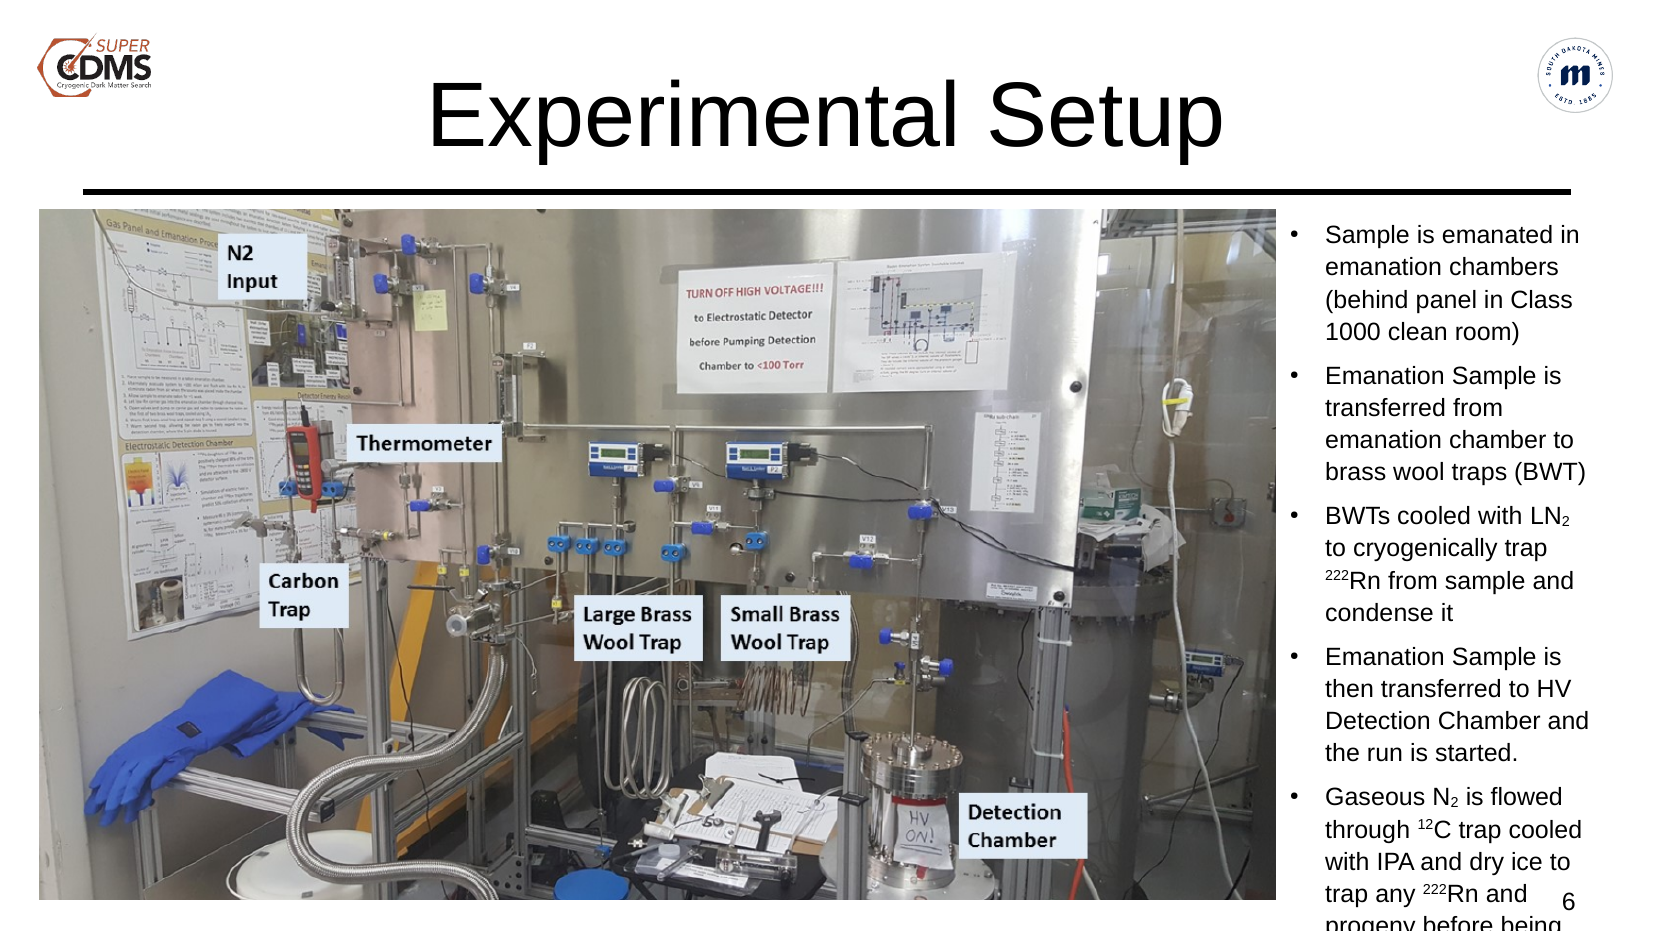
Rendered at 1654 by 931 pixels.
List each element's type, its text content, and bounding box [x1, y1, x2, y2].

title Experimental Setup [82, 37, 1571, 193]
picture [1571, 37, 1613, 113]
picture [39, 209, 1275, 901]
text_box Sample is emanated in emanation chambers (behind panel in Class 1000 clean room) Emanation Sample is transferred from emanation chamber to brass wool traps (BWT) BWTs cooled with LN2 to cryogenically trap 222Rn from sample and condense it Emanation Sample is then transferred to HV Detection Chamber and the run is started. Gaseous N2 is flowed through 12C trap cooled with IPA and dry ice to trap any 222Rn and progeny before being used to move sample. [1275, 209, 1613, 905]
picture [37, 32, 151, 97]
